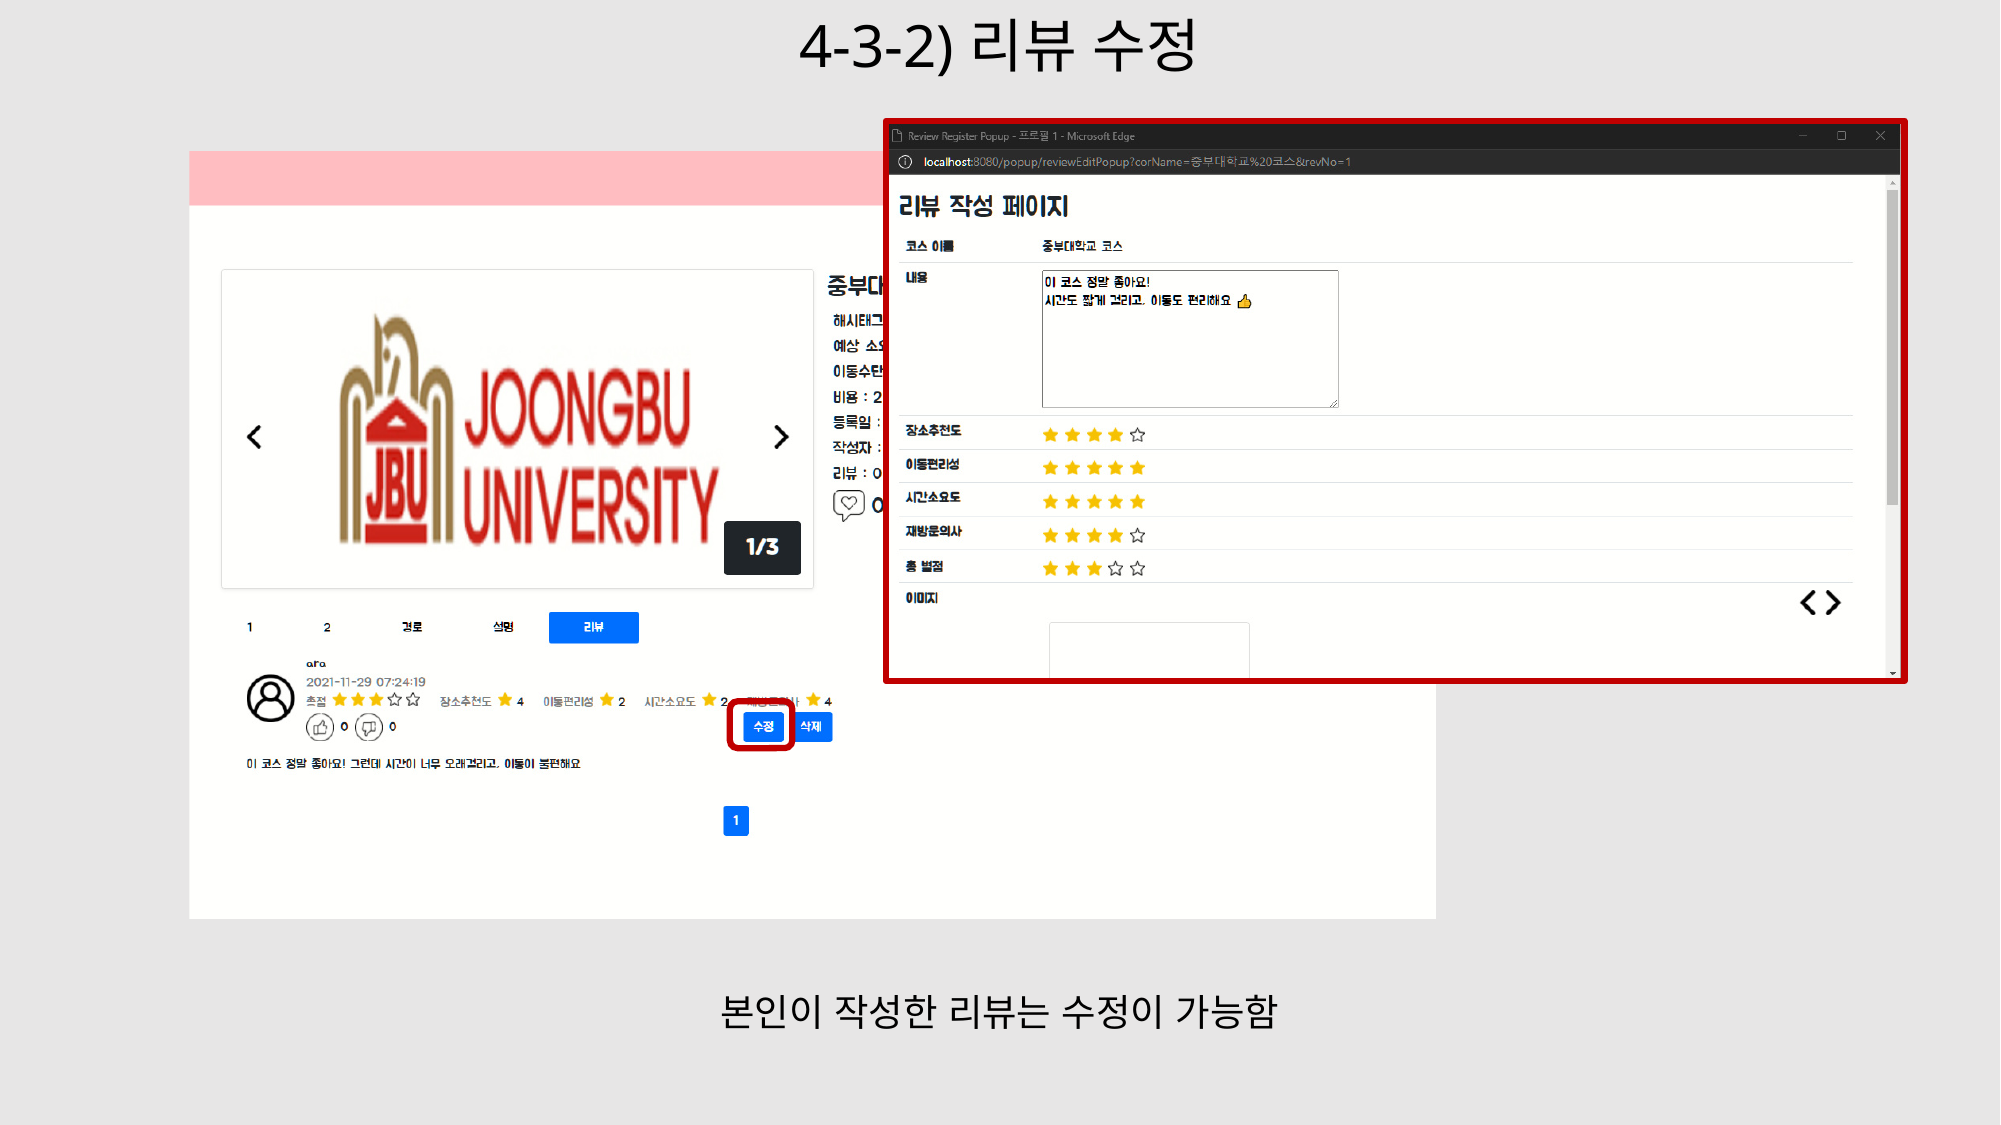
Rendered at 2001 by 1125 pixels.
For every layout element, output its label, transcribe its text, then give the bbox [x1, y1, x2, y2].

picture [189, 151, 1436, 919]
picture [889, 123, 1902, 678]
text_box 본인이 작성한 리뷰는 수정이 가능함 [705, 981, 1295, 1042]
text_box 4-3-2) 리뷰 수정 [564, 2, 1436, 87]
